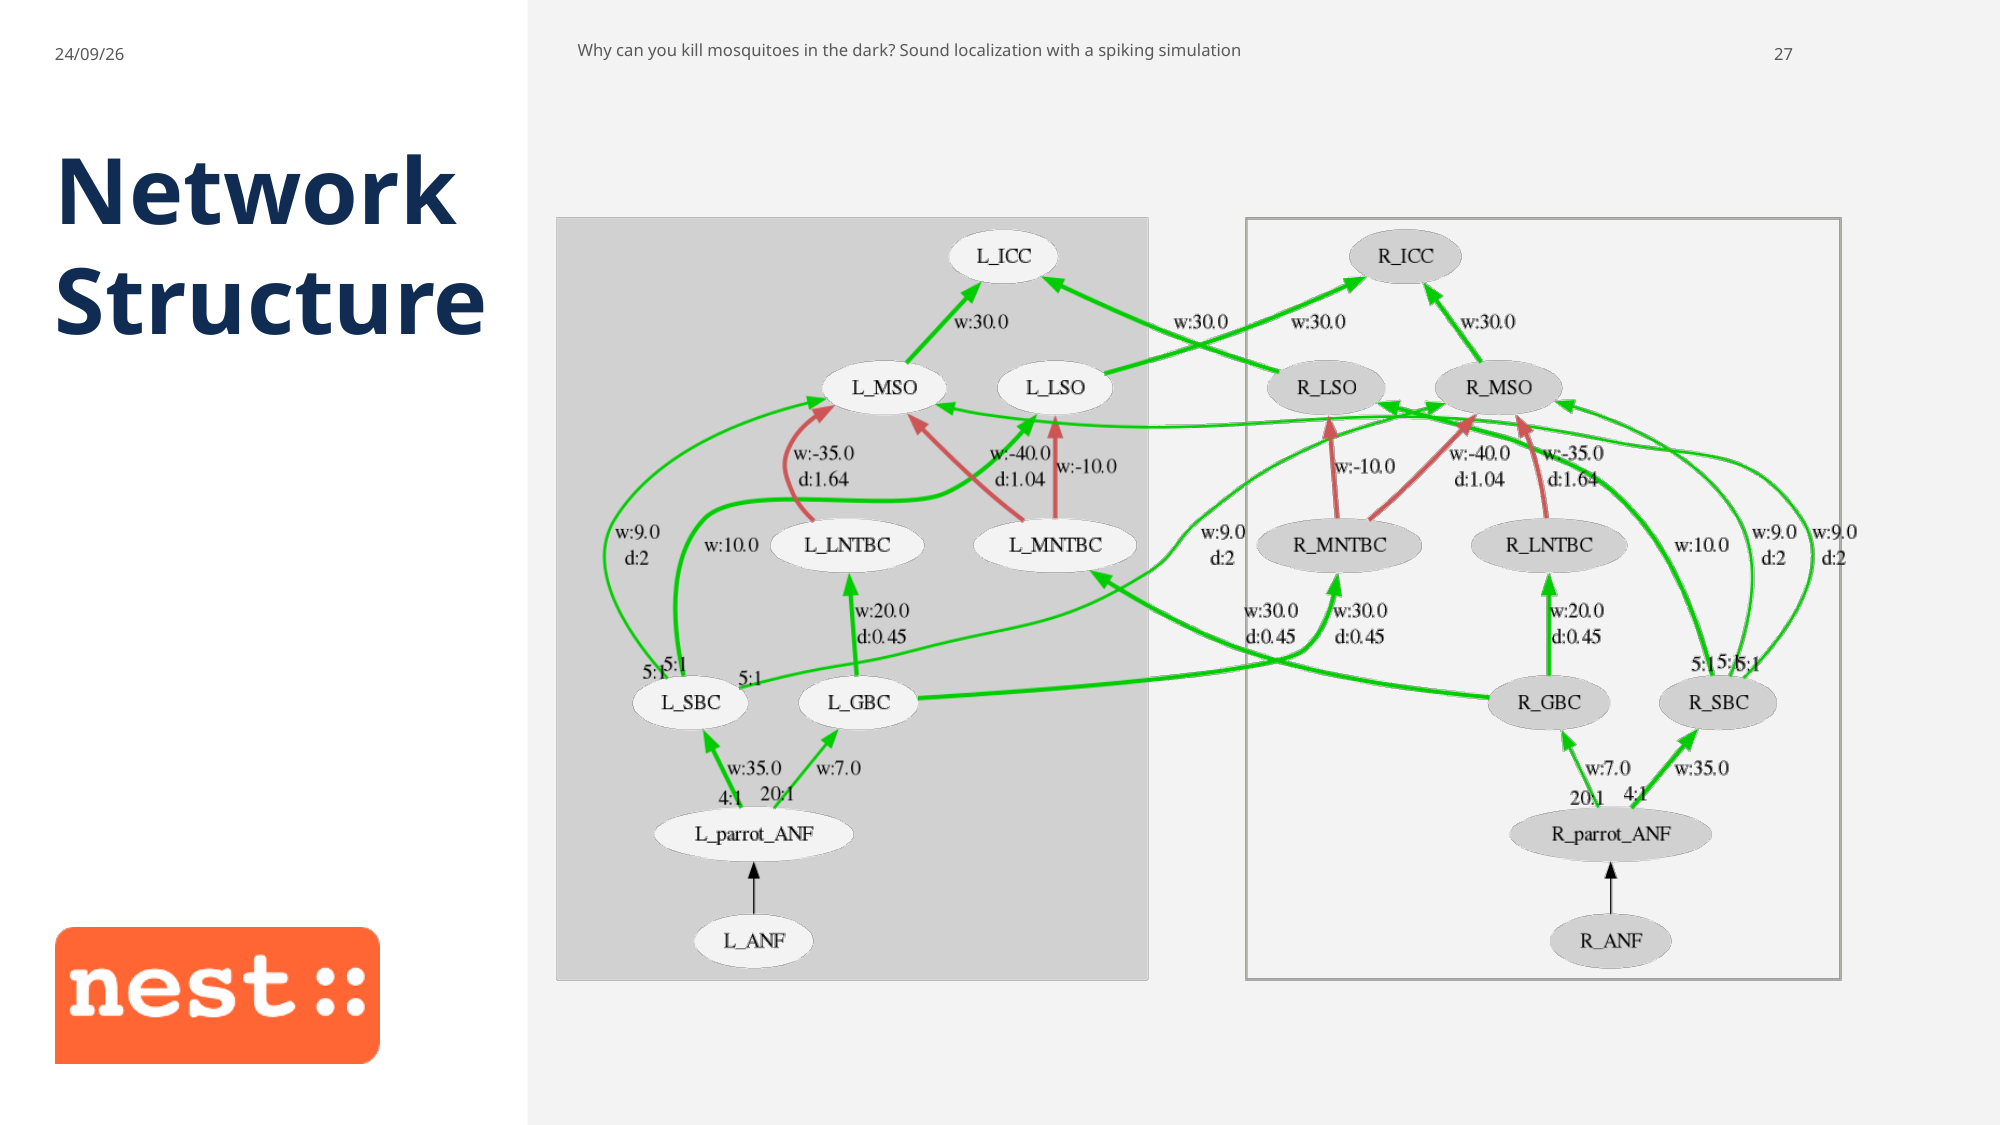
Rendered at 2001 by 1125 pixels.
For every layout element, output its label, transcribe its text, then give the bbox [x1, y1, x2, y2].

title Network Structure [54, 132, 514, 451]
picture [55, 927, 380, 1064]
slide_number [54, 6, 514, 67]
picture [540, 201, 1862, 997]
footer Why can you kill mosquitoes in the dark? Sound localization with a spiking simulation [577, 0, 1253, 60]
slide_number [1774, 6, 1946, 67]
